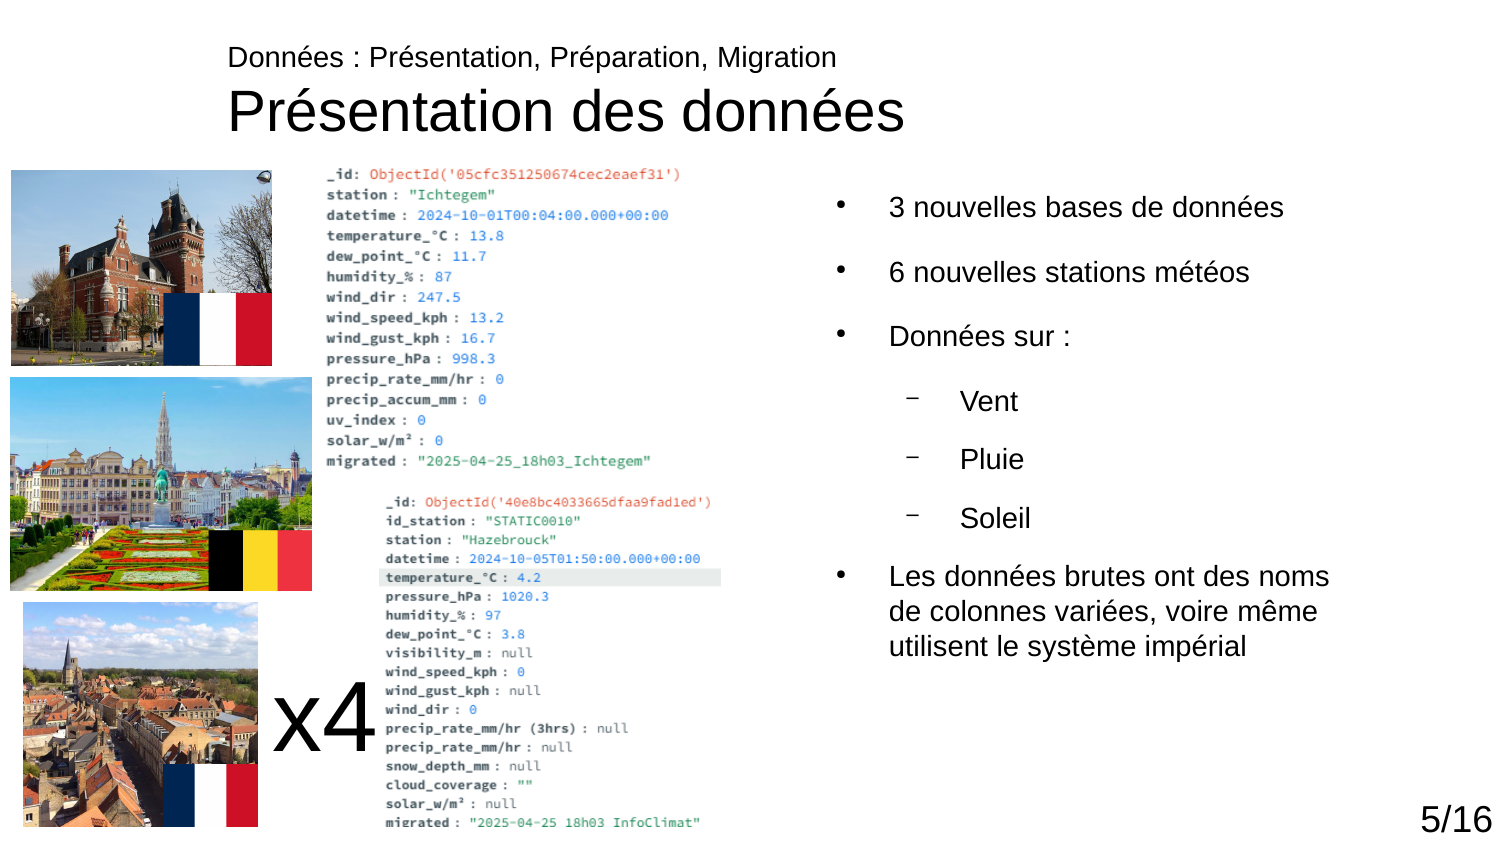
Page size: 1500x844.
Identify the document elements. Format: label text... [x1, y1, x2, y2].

picture [323, 161, 709, 473]
picture [11, 170, 272, 366]
text_box 5/16 [1405, 791, 1500, 844]
list x4 [188, 661, 390, 844]
picture [379, 491, 721, 827]
picture [10, 377, 312, 591]
title Données : Présentation, Préparation, Migration Présentation des données [212, 23, 1368, 174]
picture [23, 602, 258, 827]
list 3 nouvelles bases de données 6 nouvelles stations météos Données sur : Vent Pluie Soleil Les données brutes ont des noms de colonnes variées, voire même utilisent le système impérial [803, 173, 1380, 735]
